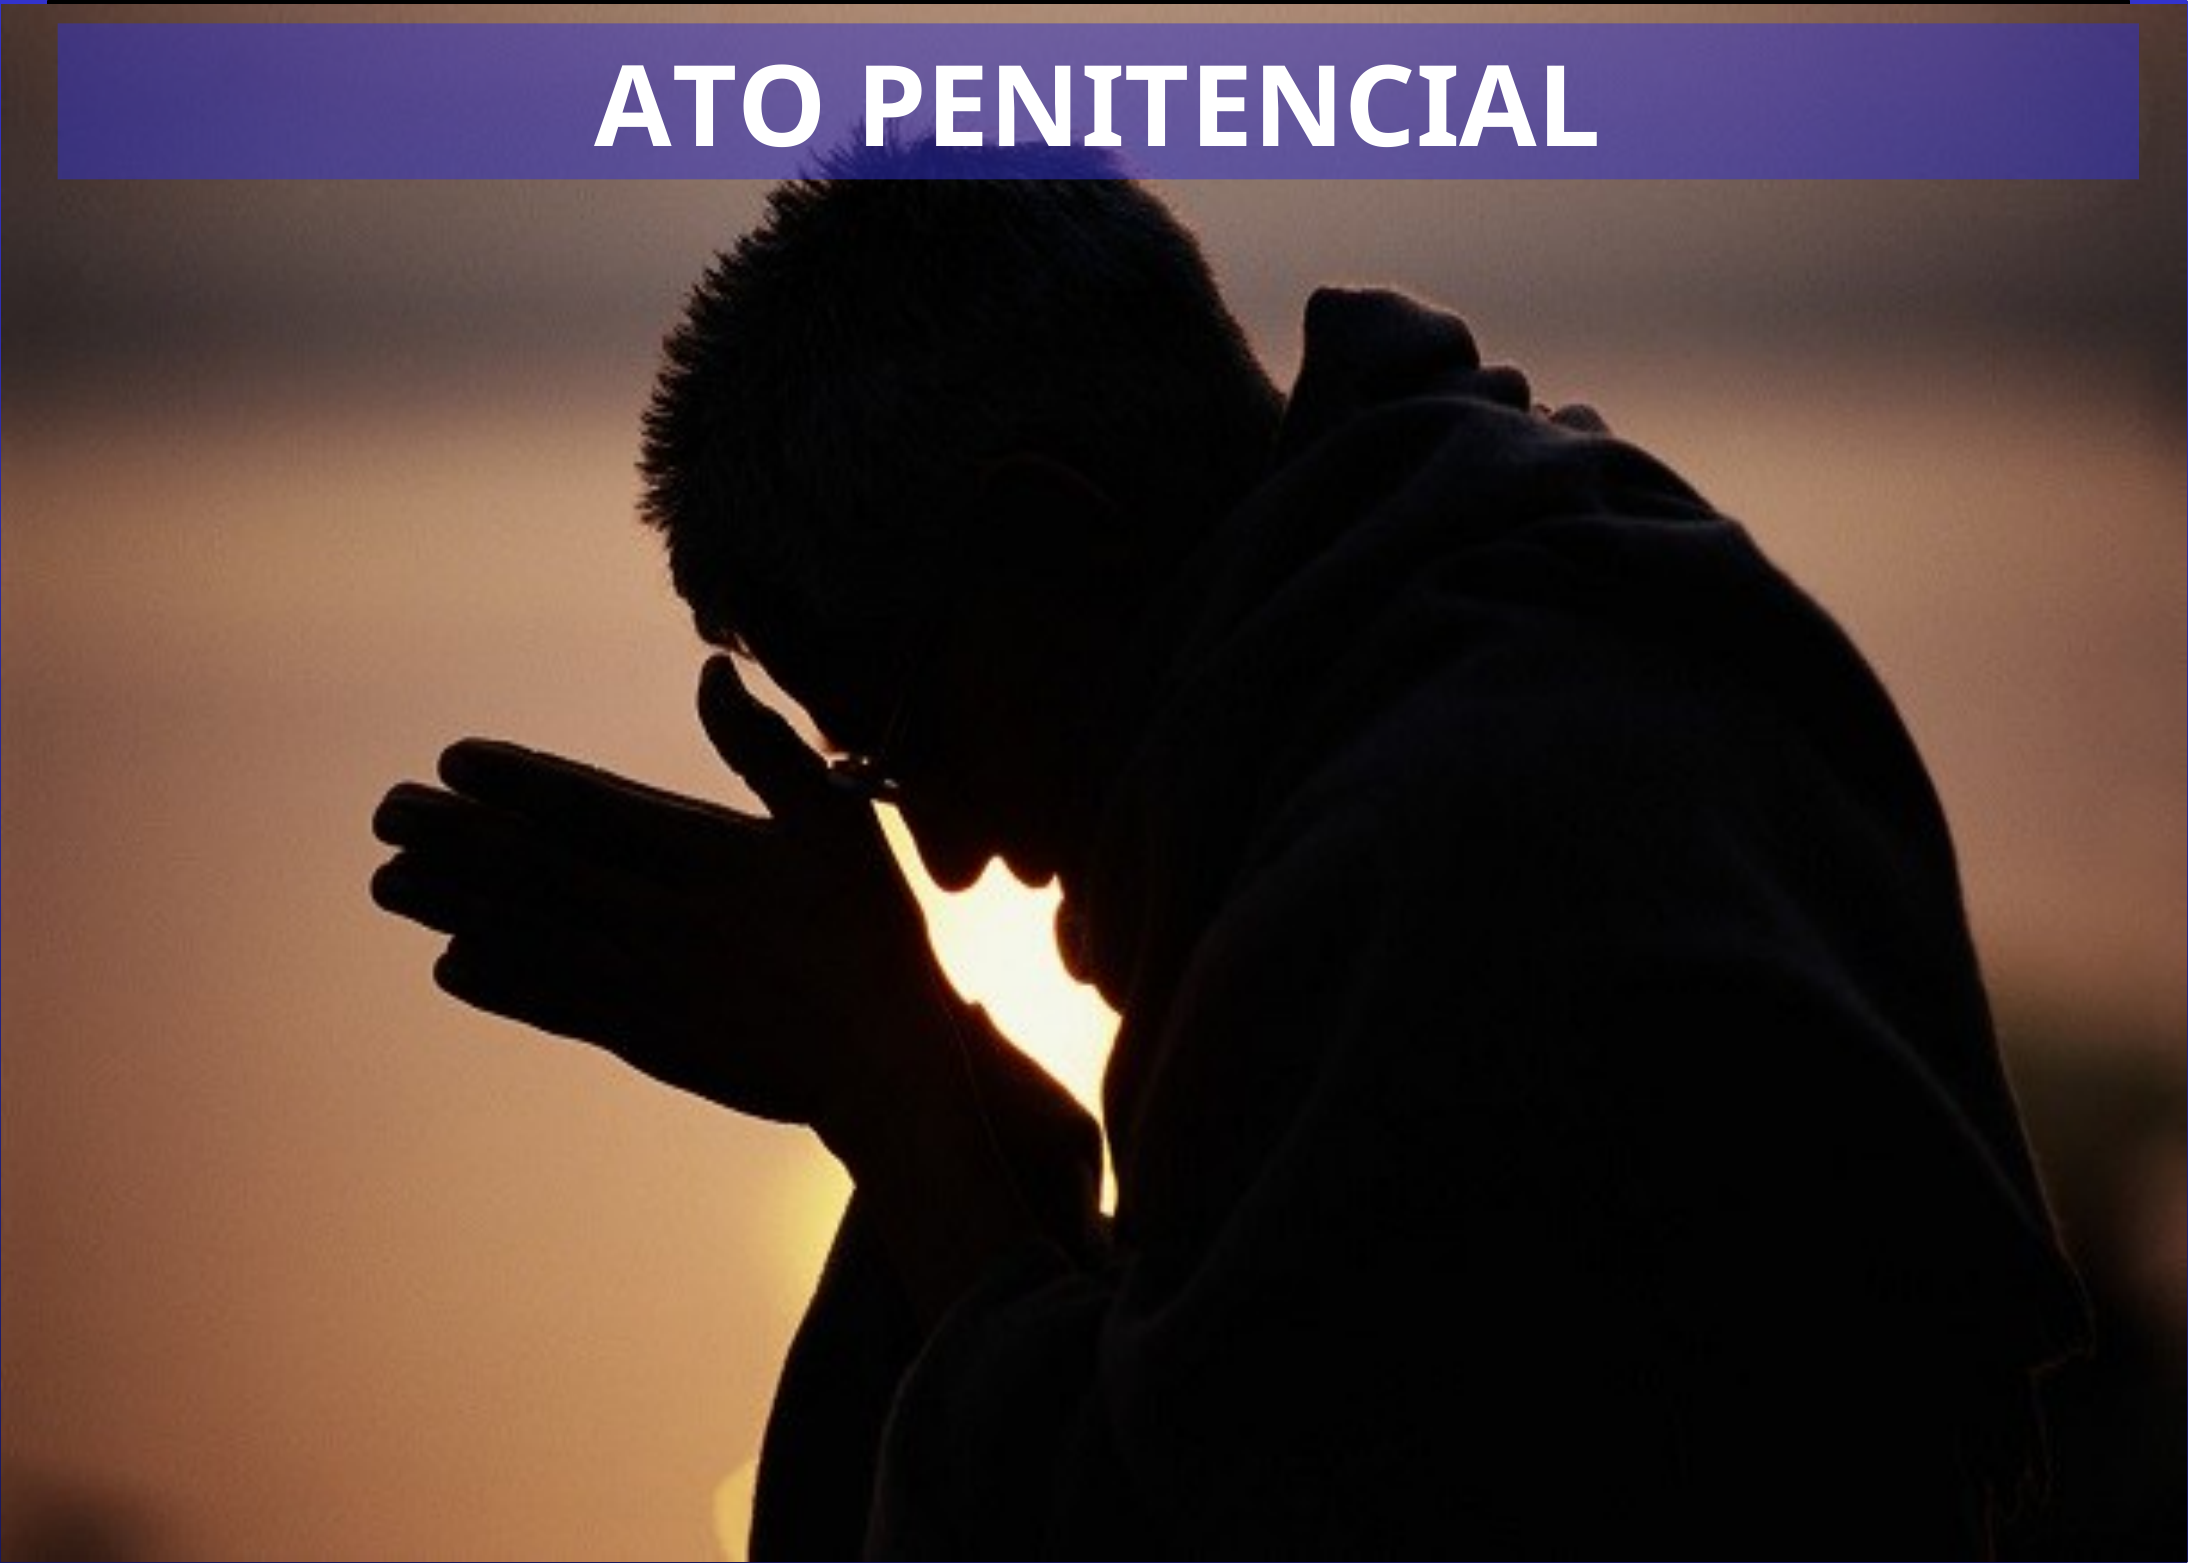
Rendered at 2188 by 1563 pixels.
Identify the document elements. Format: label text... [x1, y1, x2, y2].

text_box ATO PENITENCIAL [57, 23, 2139, 180]
picture [1, 4, 2187, 1562]
text_box [48, 0, 2130, 4]
